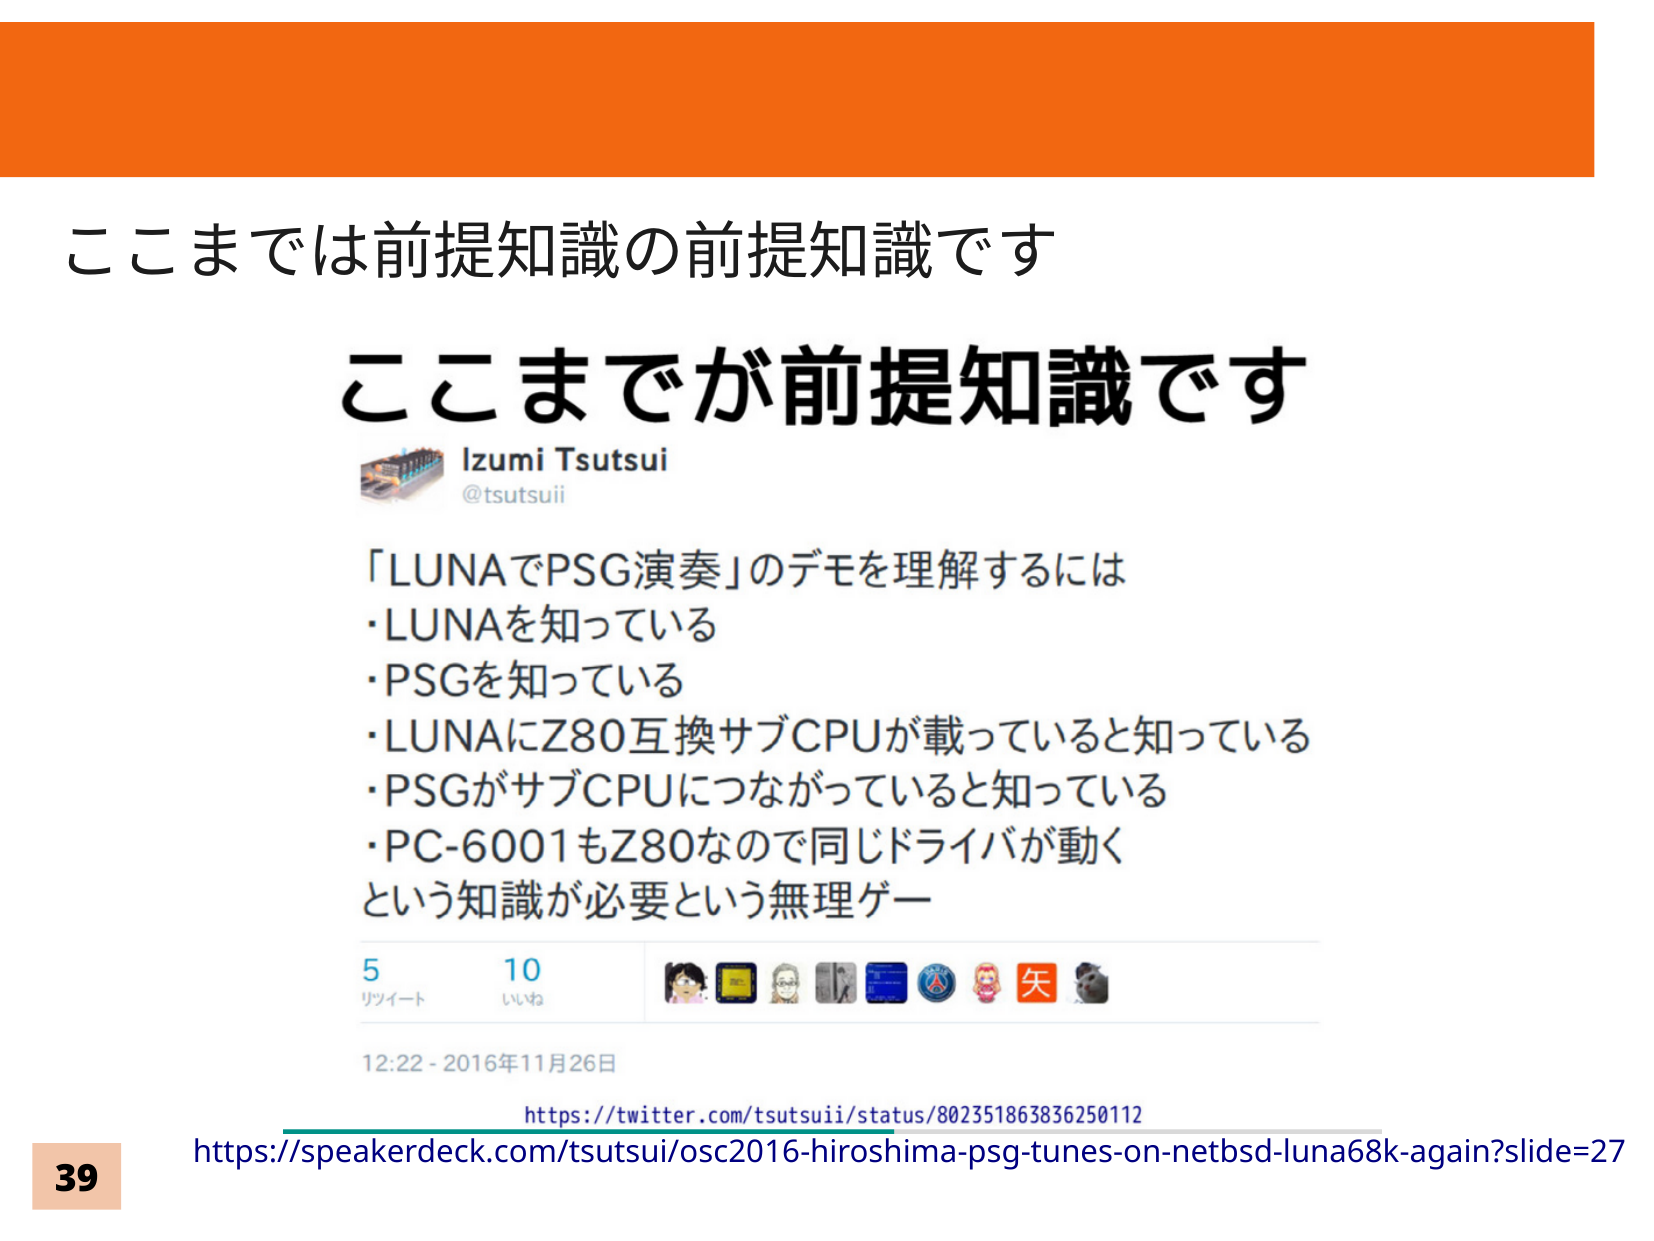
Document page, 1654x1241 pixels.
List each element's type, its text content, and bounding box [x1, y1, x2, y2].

text_box https://speakerdeck.com/tsutsui/osc2016-hiroshima-psg-tunes-on-netbsd-luna68k-again?slide=27 [0, 1122, 1644, 1193]
picture [283, 306, 1382, 1122]
list ここまでは前提知識の前提知識です [59, 201, 1565, 1105]
